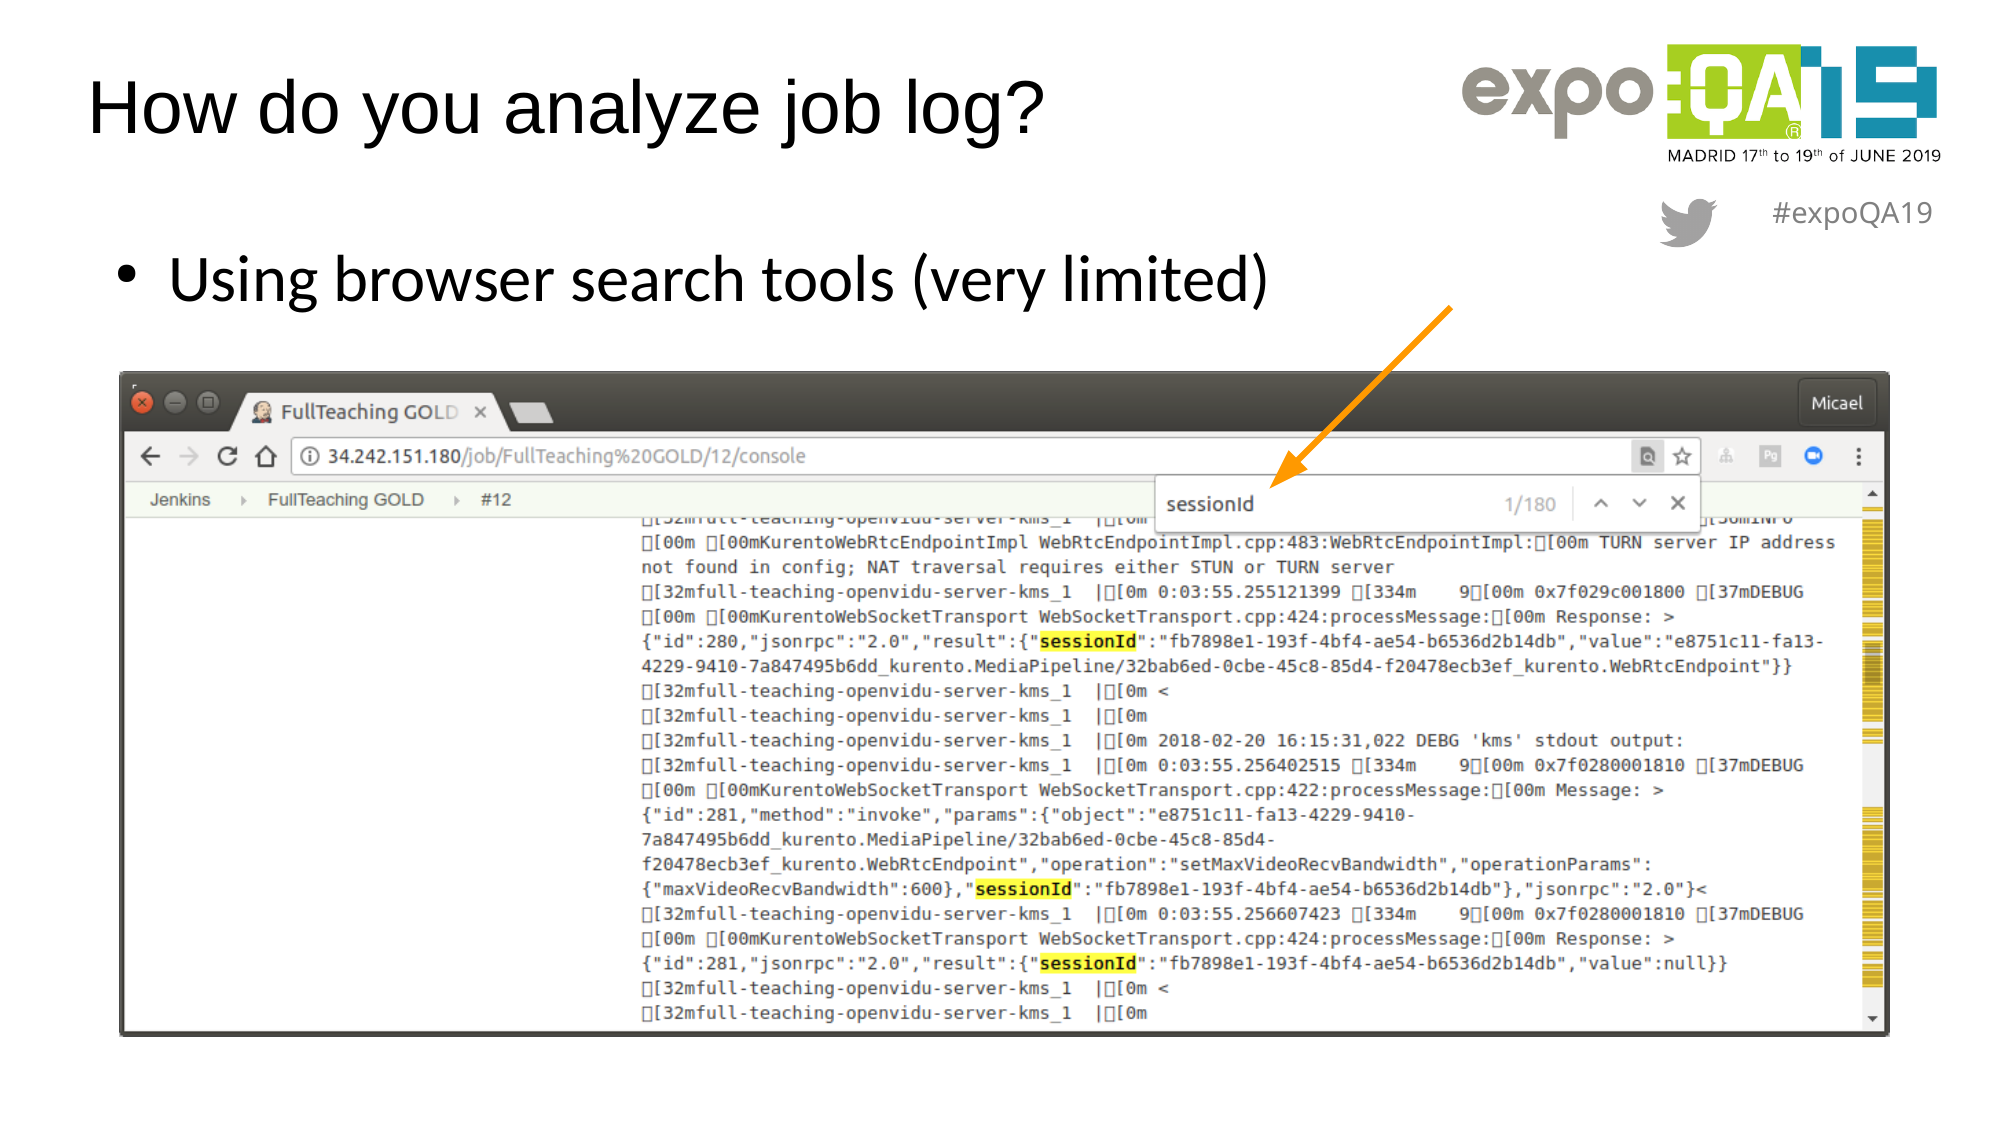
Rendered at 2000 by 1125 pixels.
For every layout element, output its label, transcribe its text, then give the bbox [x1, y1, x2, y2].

picture [119, 371, 1890, 1037]
list Using browser search tools (very limited) [82, 236, 1430, 331]
picture [1429, 37, 1948, 165]
picture [1659, 193, 1718, 253]
title How do you analyze job log? [72, 54, 1277, 164]
